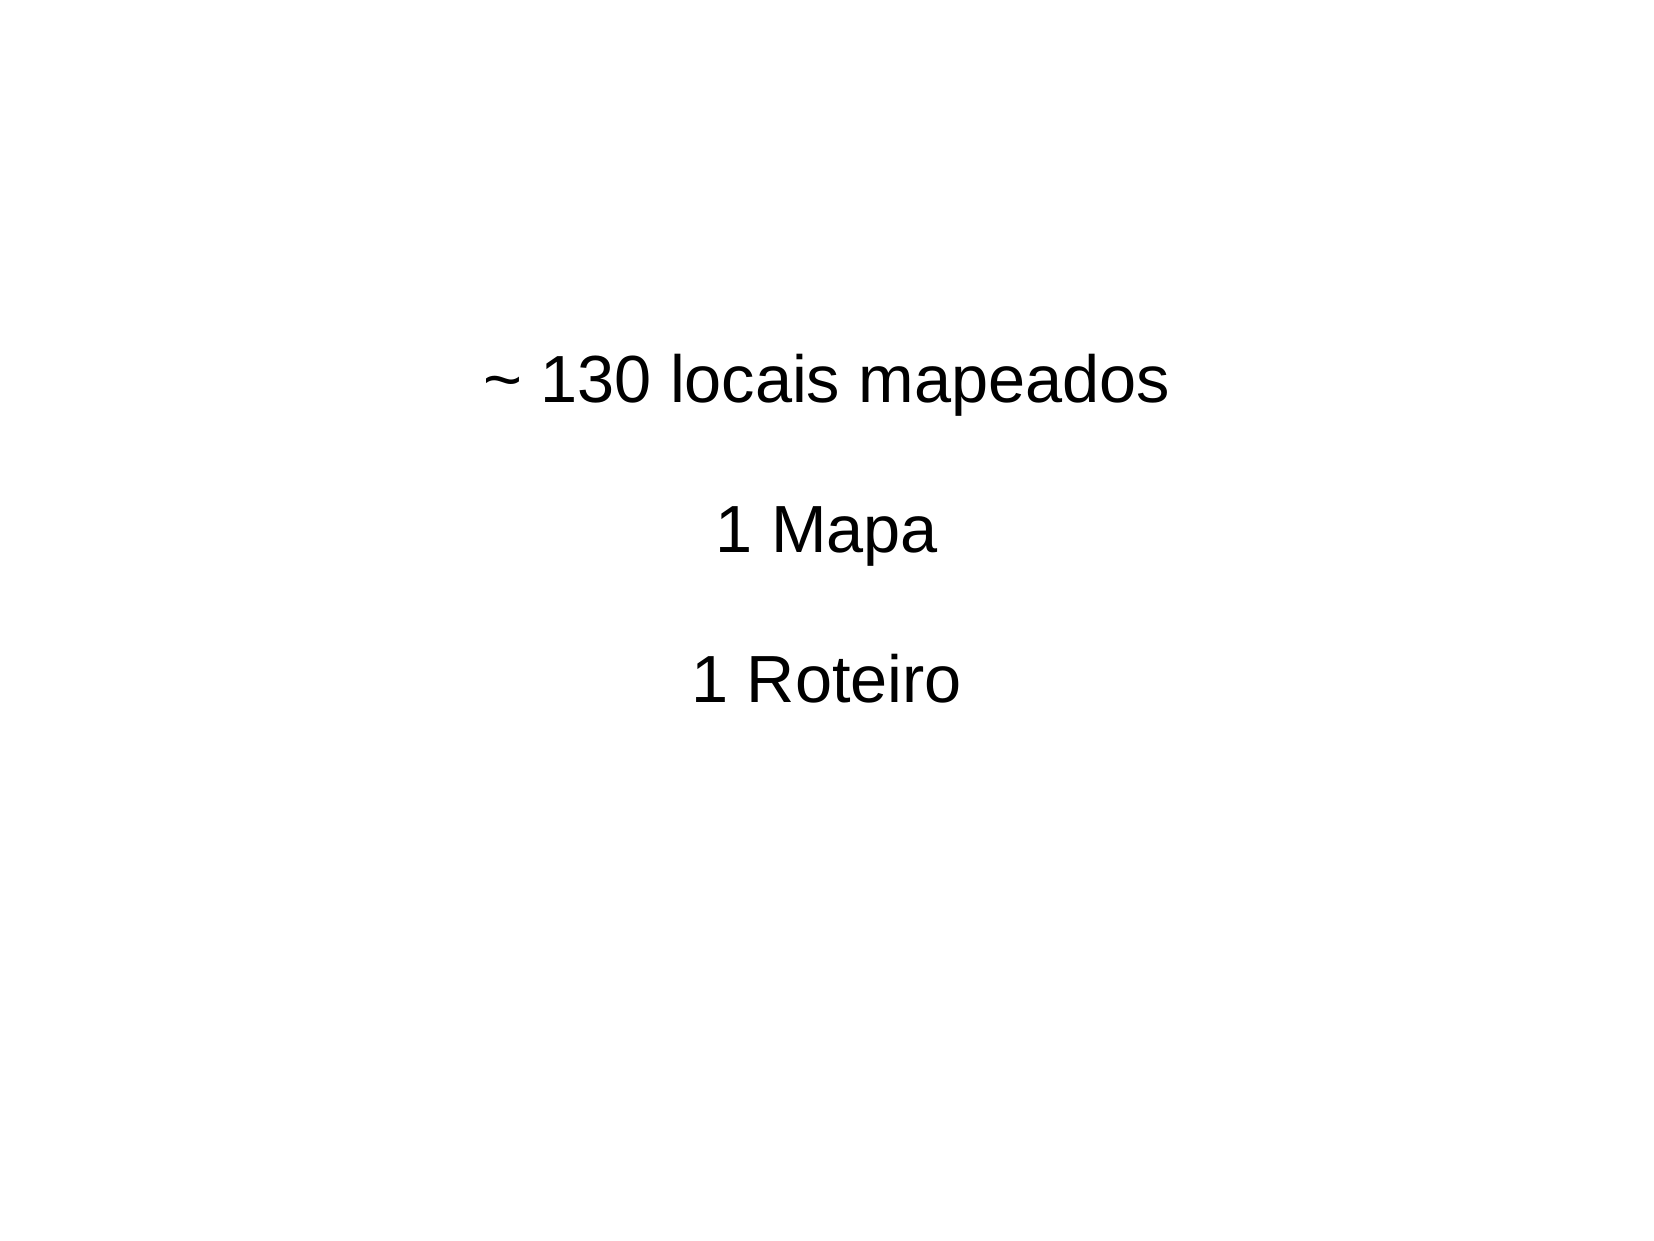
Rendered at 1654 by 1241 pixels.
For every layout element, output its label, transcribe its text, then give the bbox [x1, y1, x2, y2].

subtitle ~ 130 locais mapeados 1 Mapa 1 Roteiro [82, 49, 1571, 1010]
